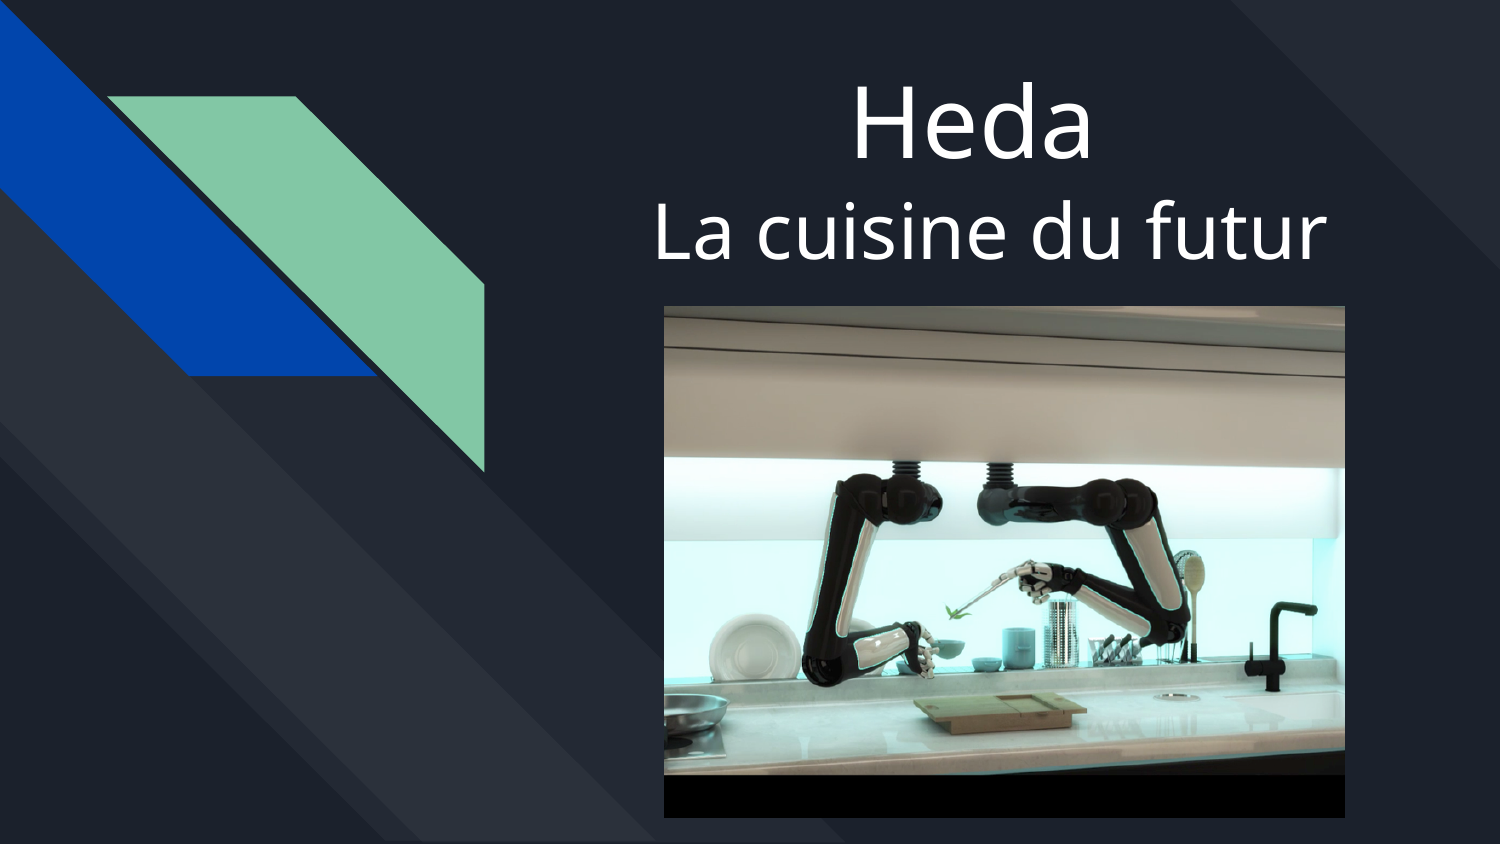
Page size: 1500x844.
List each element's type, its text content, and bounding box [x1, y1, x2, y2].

title La cuisine du futur [636, 167, 1460, 291]
picture [664, 306, 1345, 818]
title Heda [834, 43, 1140, 168]
